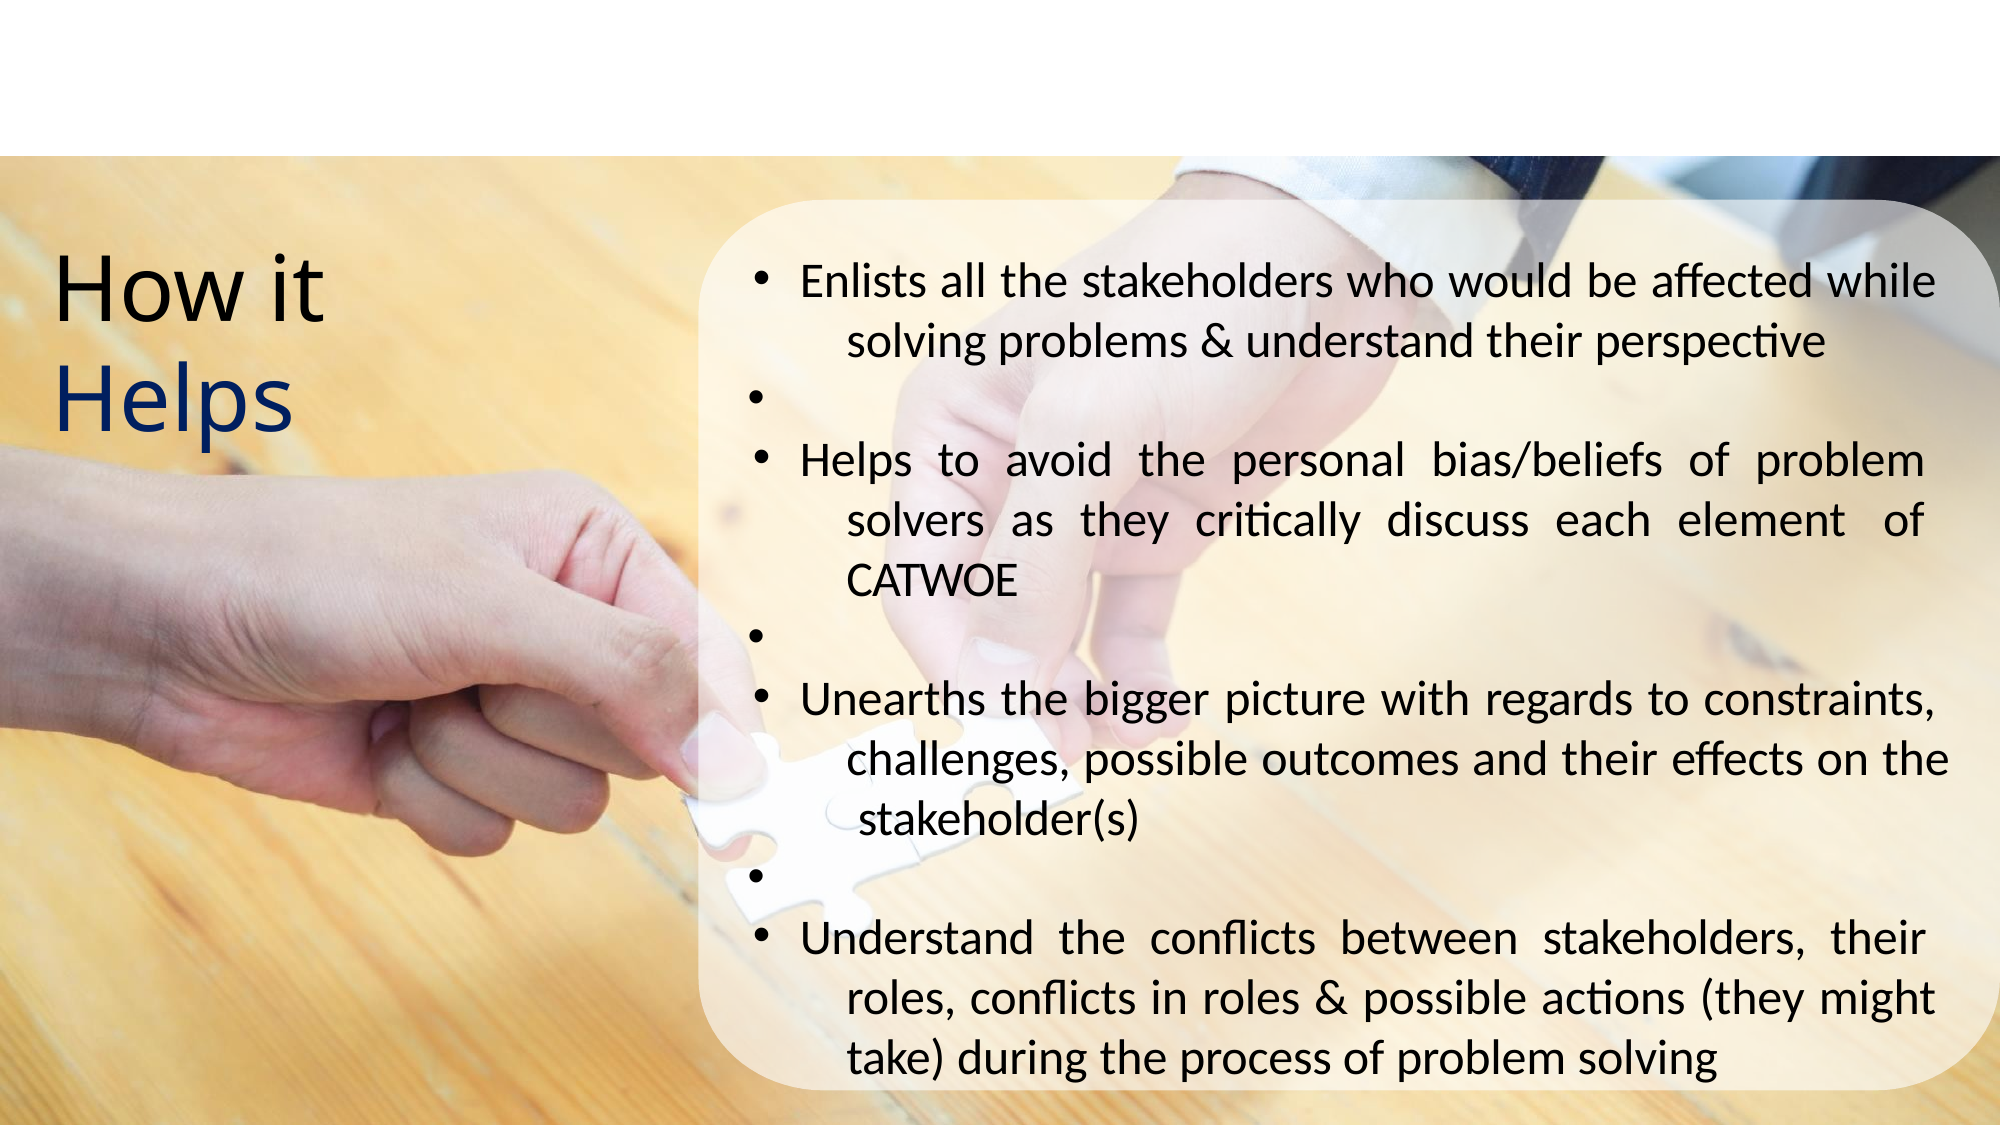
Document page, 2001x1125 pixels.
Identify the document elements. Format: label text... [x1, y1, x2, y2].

title How it Helps [48, 226, 462, 452]
text_box Enlists all the stakeholders who would be affected while solving problems & understand their perspective Helps to avoid the personal bias/beliefs of problem solvers as they critically discuss each element of CATWOE Unearths the bigger picture with regards to constraints, challenges, possible outcomes and their effects on the stakeholder(s) Understand the conflicts between stakeholders, their roles, conflicts in roles & possible actions (they might take) during the process of problem solving [747, 244, 1952, 1091]
text_box [698, 199, 2000, 1067]
picture [0, 156, 2000, 1125]
